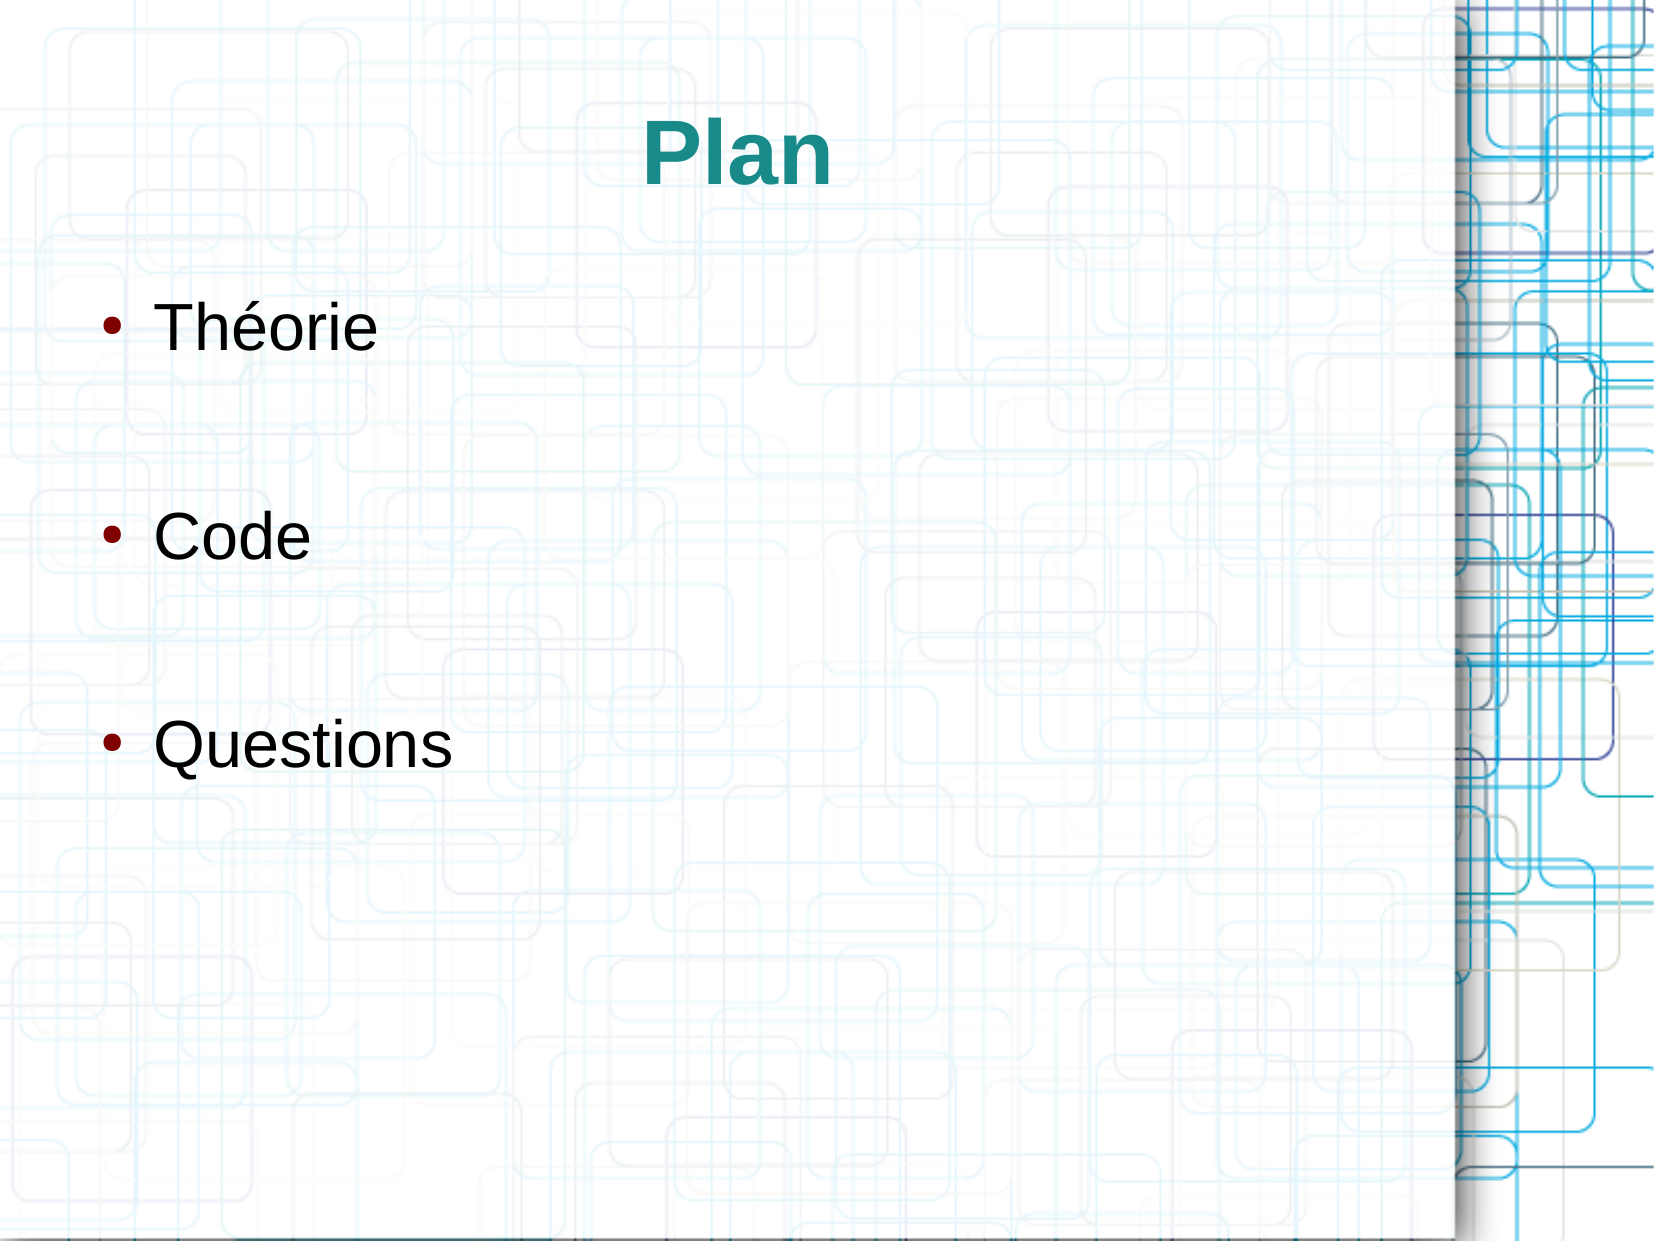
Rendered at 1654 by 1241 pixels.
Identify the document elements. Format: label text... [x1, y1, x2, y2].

title Plan [59, 49, 1418, 257]
list Théorie Code Questions [82, 290, 1418, 1109]
picture [0, 0, 1654, 1241]
